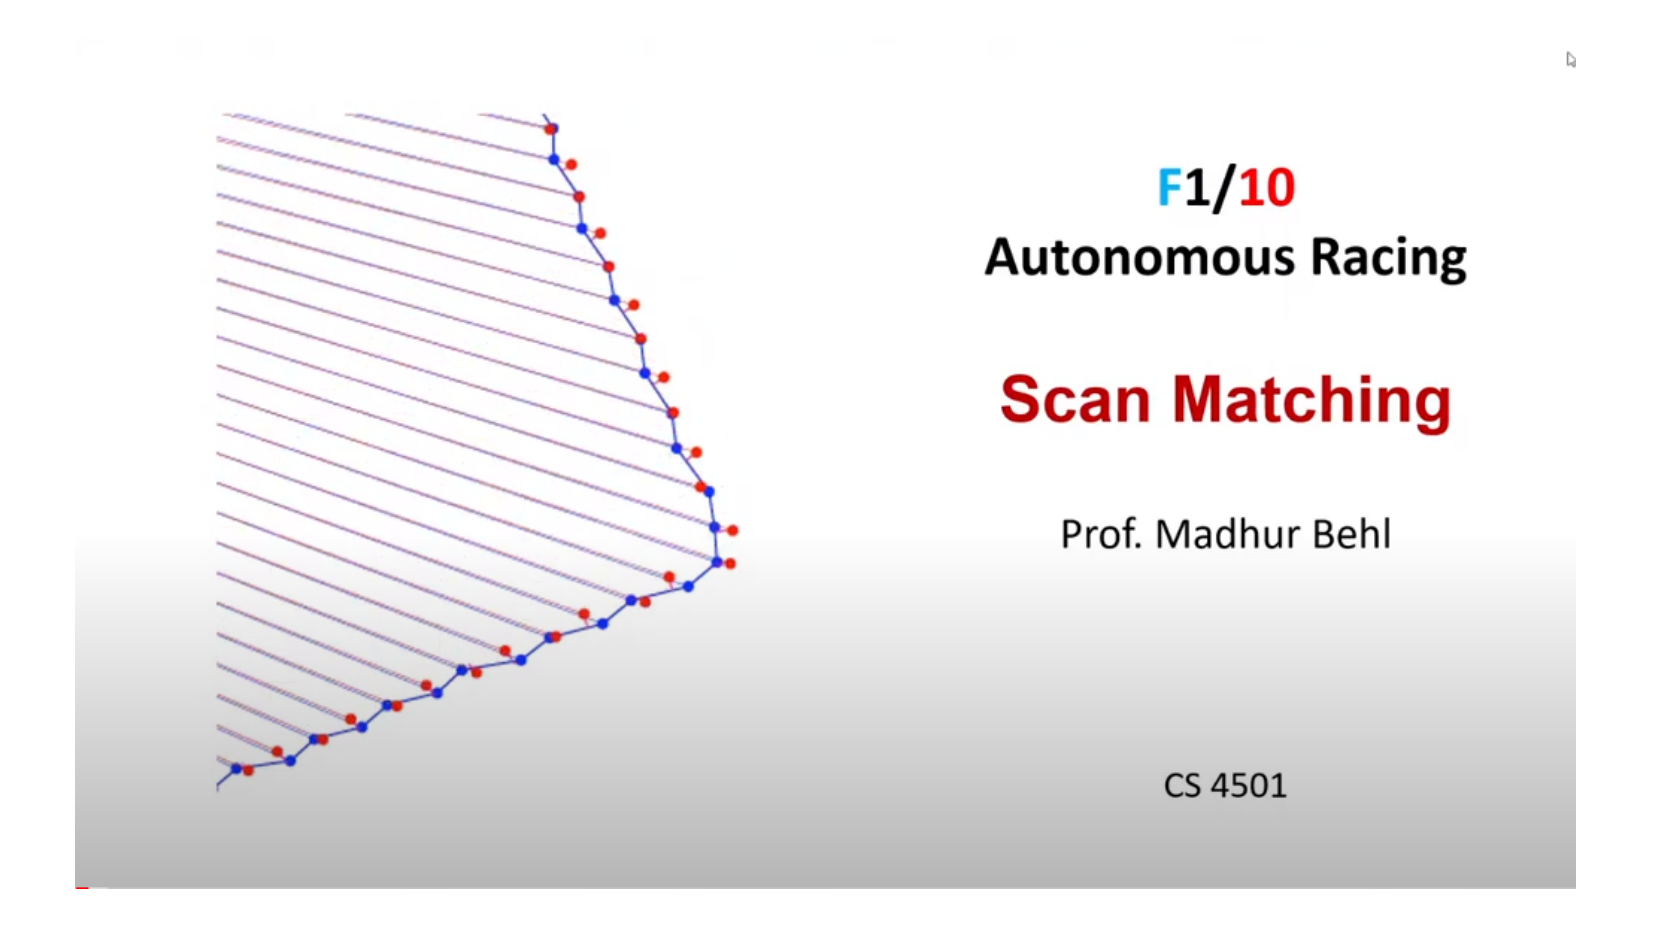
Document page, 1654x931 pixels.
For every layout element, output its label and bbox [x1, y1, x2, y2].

picture [75, 37, 1576, 889]
